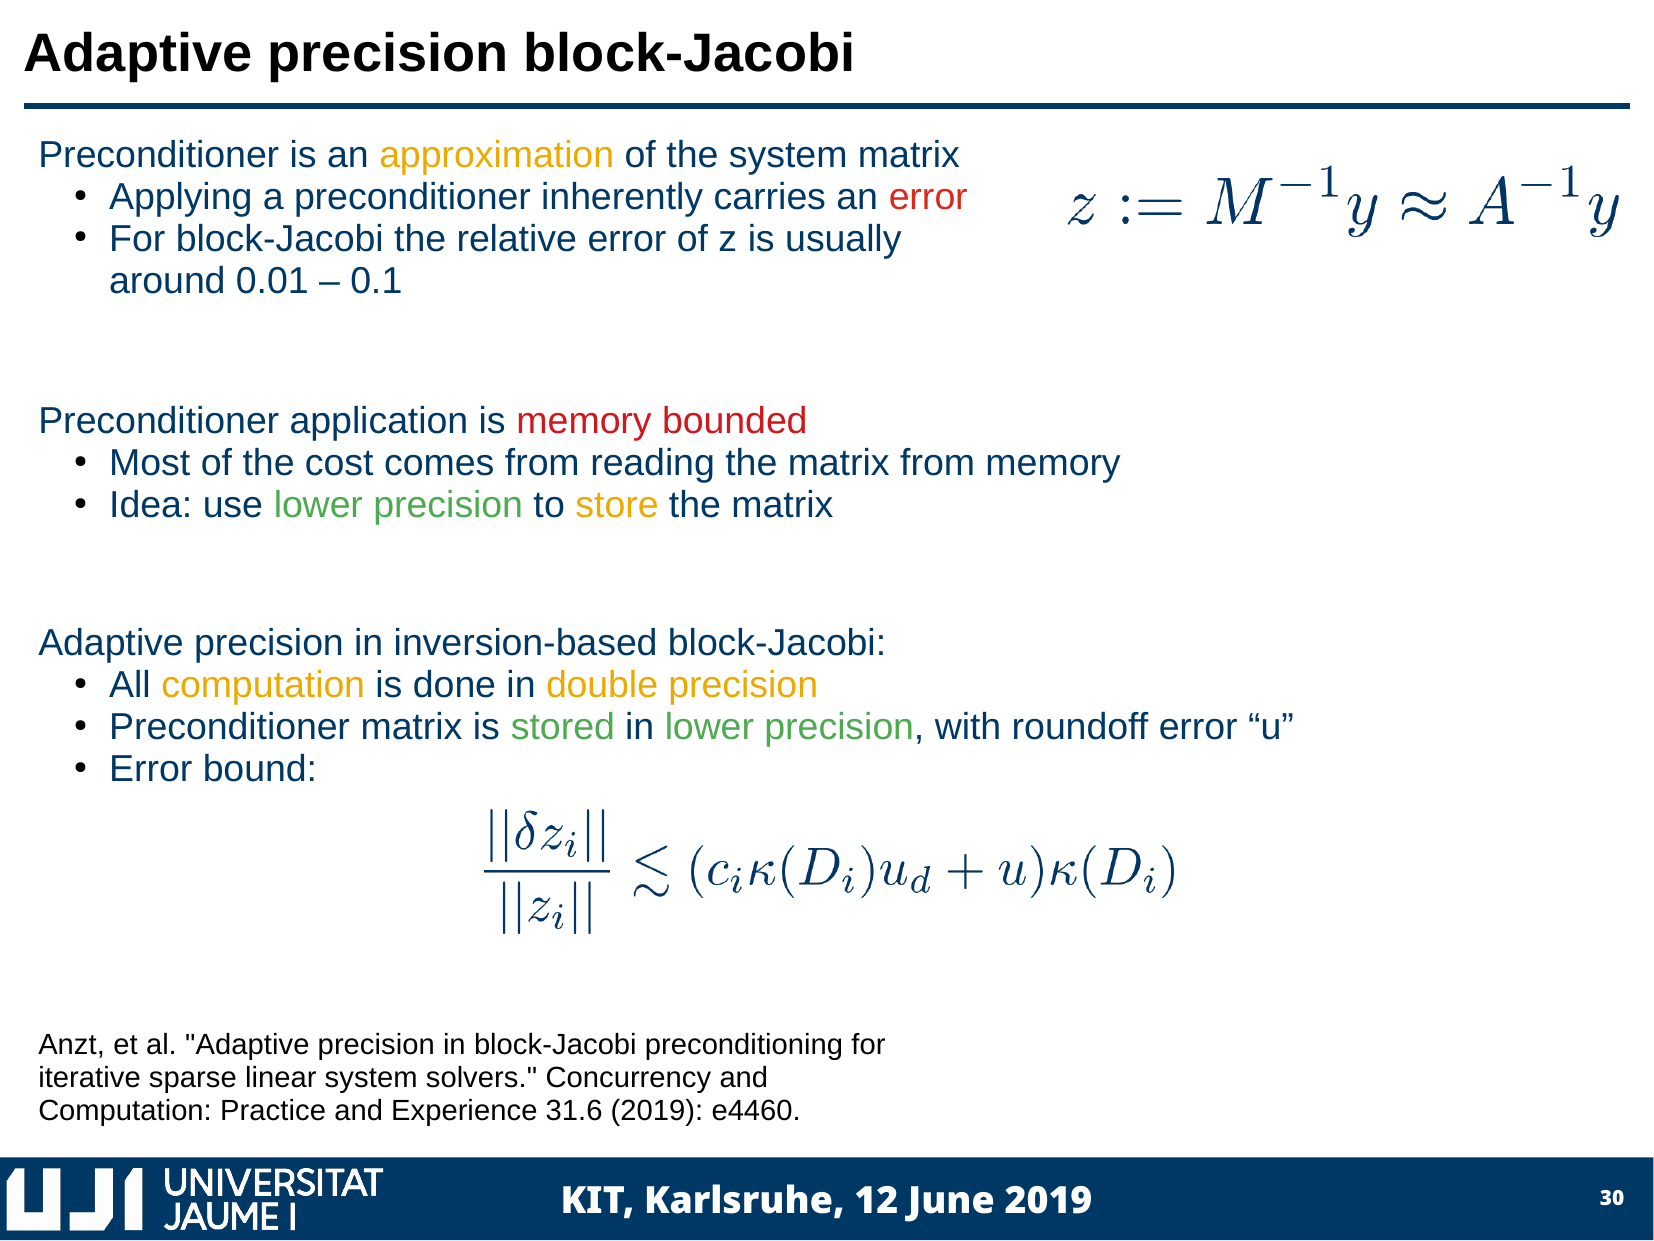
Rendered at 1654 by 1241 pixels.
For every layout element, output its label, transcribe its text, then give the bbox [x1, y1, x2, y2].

title Adaptive precision block-Jacobi [23, 0, 1630, 107]
picture [1067, 165, 1619, 237]
text_box Anzt, et al. "Adaptive precision in block‐Jacobi preconditioning for iterative sparse linear system solvers." Concurrency and Computation: Practice and Experience 31.6 (2019): e4460. [23, 1020, 933, 1134]
text_box Preconditioner is an approximation of the system matrix Applying a preconditioner inherently carries an error For block-Jacobi the relative error of z is usually around 0.01 – 0.1 [23, 125, 993, 331]
text_box Preconditioner application is memory bounded Most of the cost comes from reading the matrix from memory Idea: use lower precision to store the matrix [23, 392, 1137, 533]
picture [484, 809, 1174, 934]
picture [0, 1158, 390, 1241]
text_box Adaptive precision in inversion-based block-Jacobi: All computation is done in double precision Preconditioner matrix is stored in lower precision, with roundoff error “u” Error bound: [23, 614, 1310, 797]
